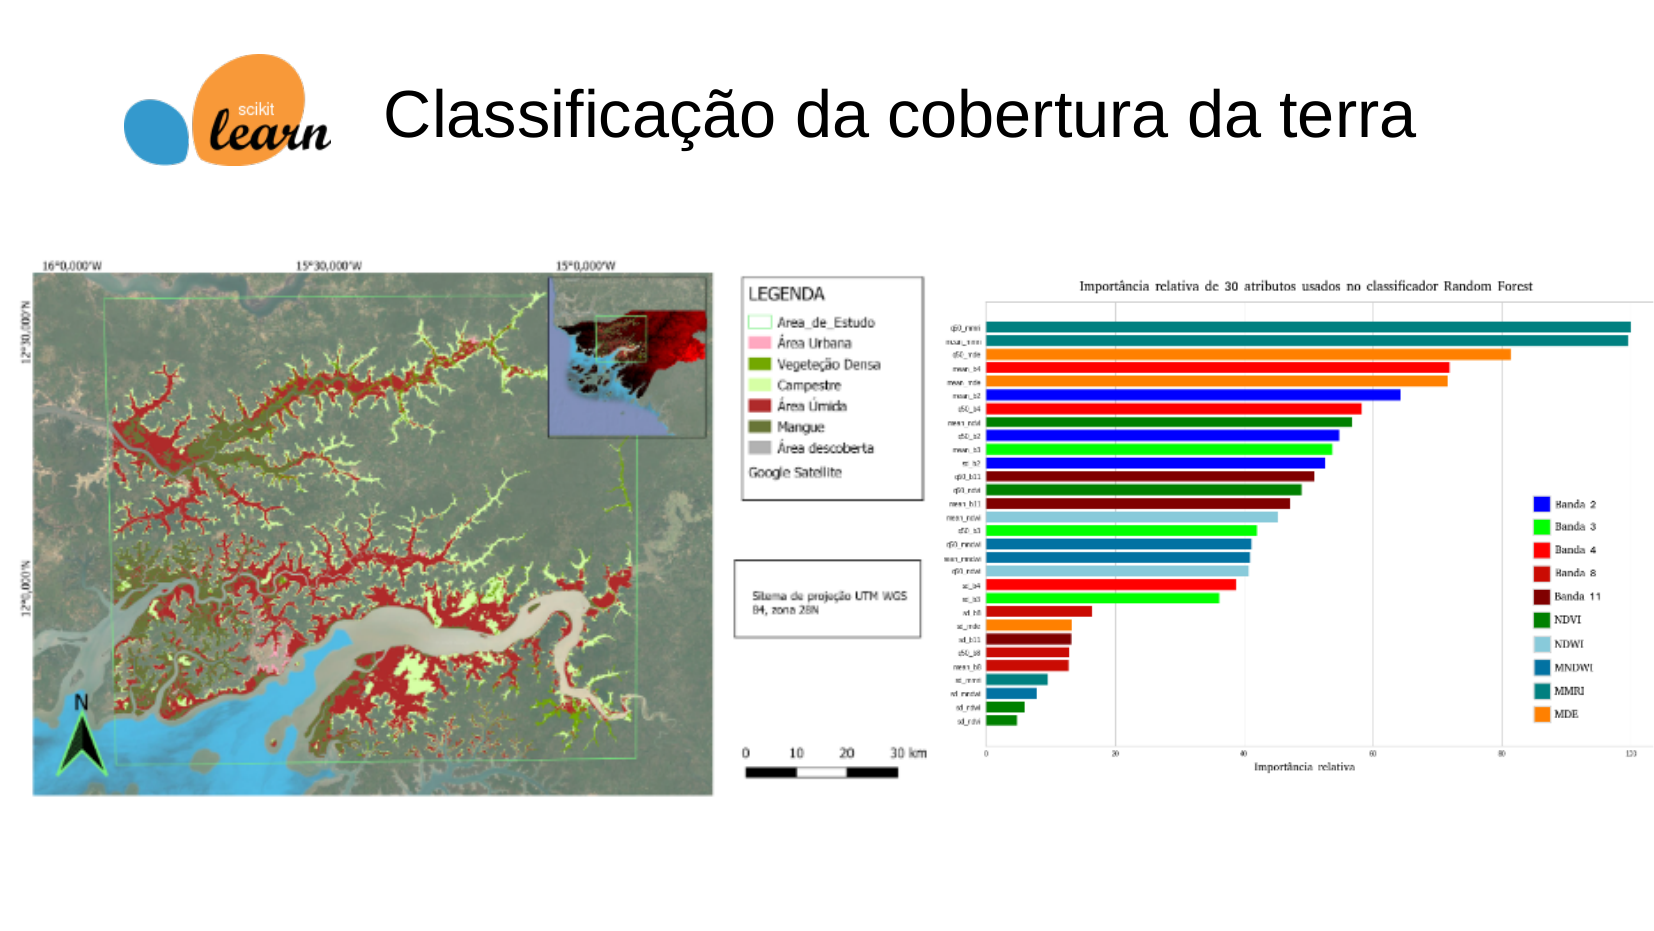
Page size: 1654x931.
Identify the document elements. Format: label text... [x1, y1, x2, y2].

picture [124, 54, 331, 166]
picture [944, 276, 1654, 780]
title Classificação da cobertura da terra [82, 37, 1571, 193]
picture [1, 236, 934, 827]
